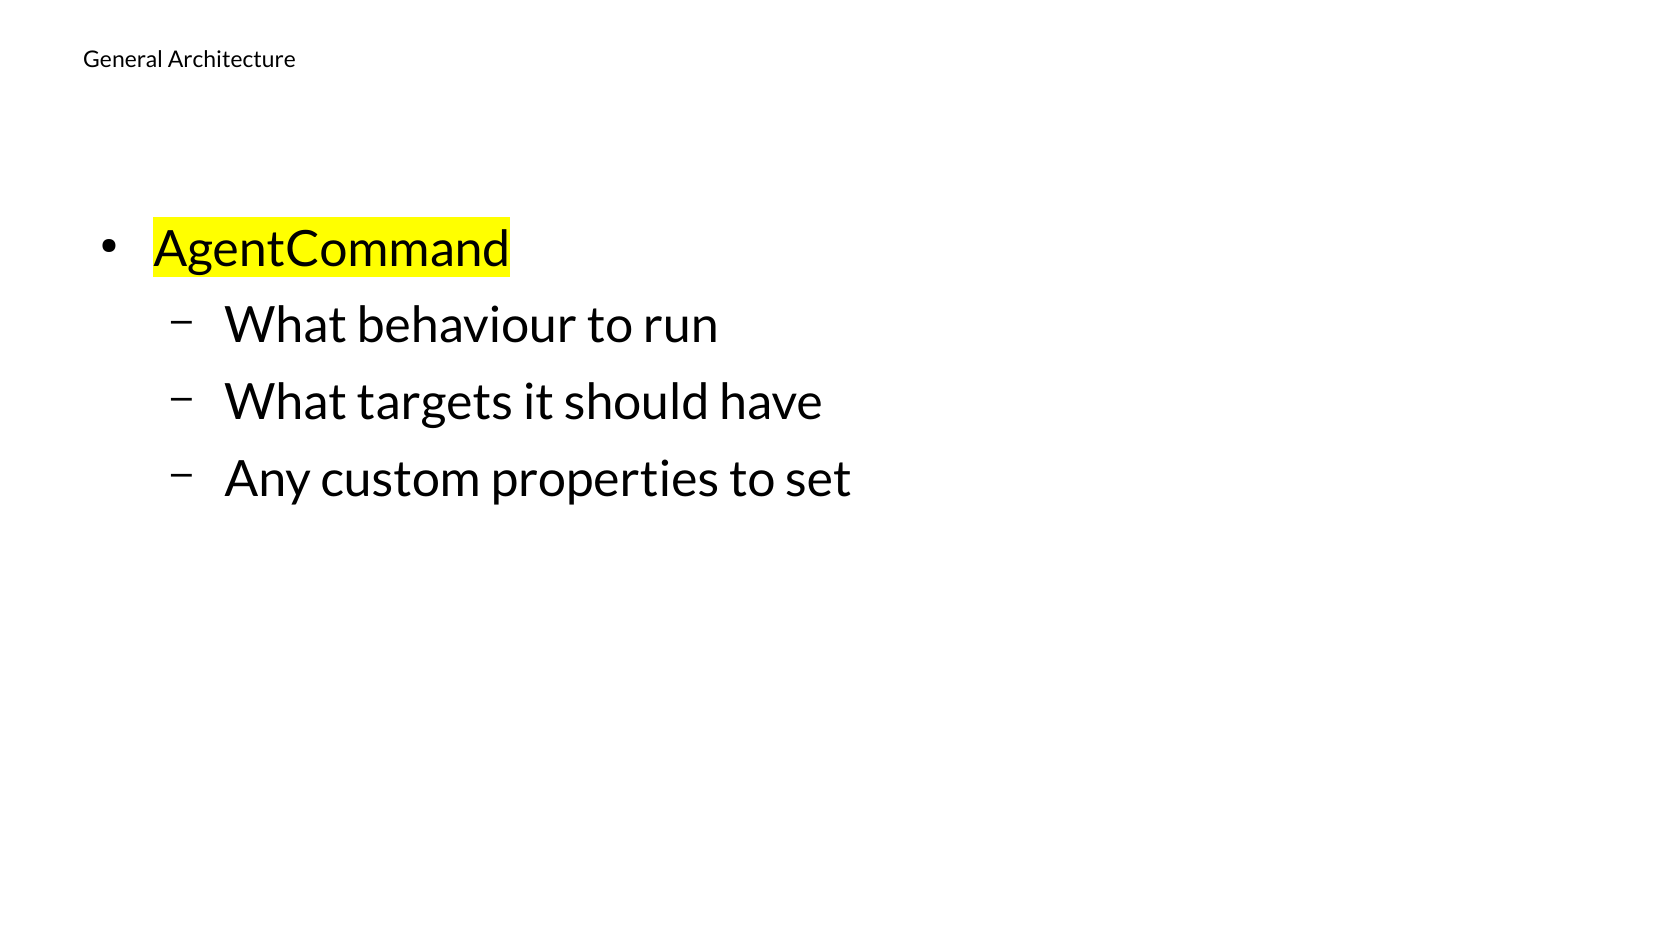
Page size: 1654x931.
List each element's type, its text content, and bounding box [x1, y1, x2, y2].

list AgentCommand What behaviour to run What targets it should have Any custom properties to set [82, 217, 1571, 839]
title General Architecture [83, 0, 1571, 119]
